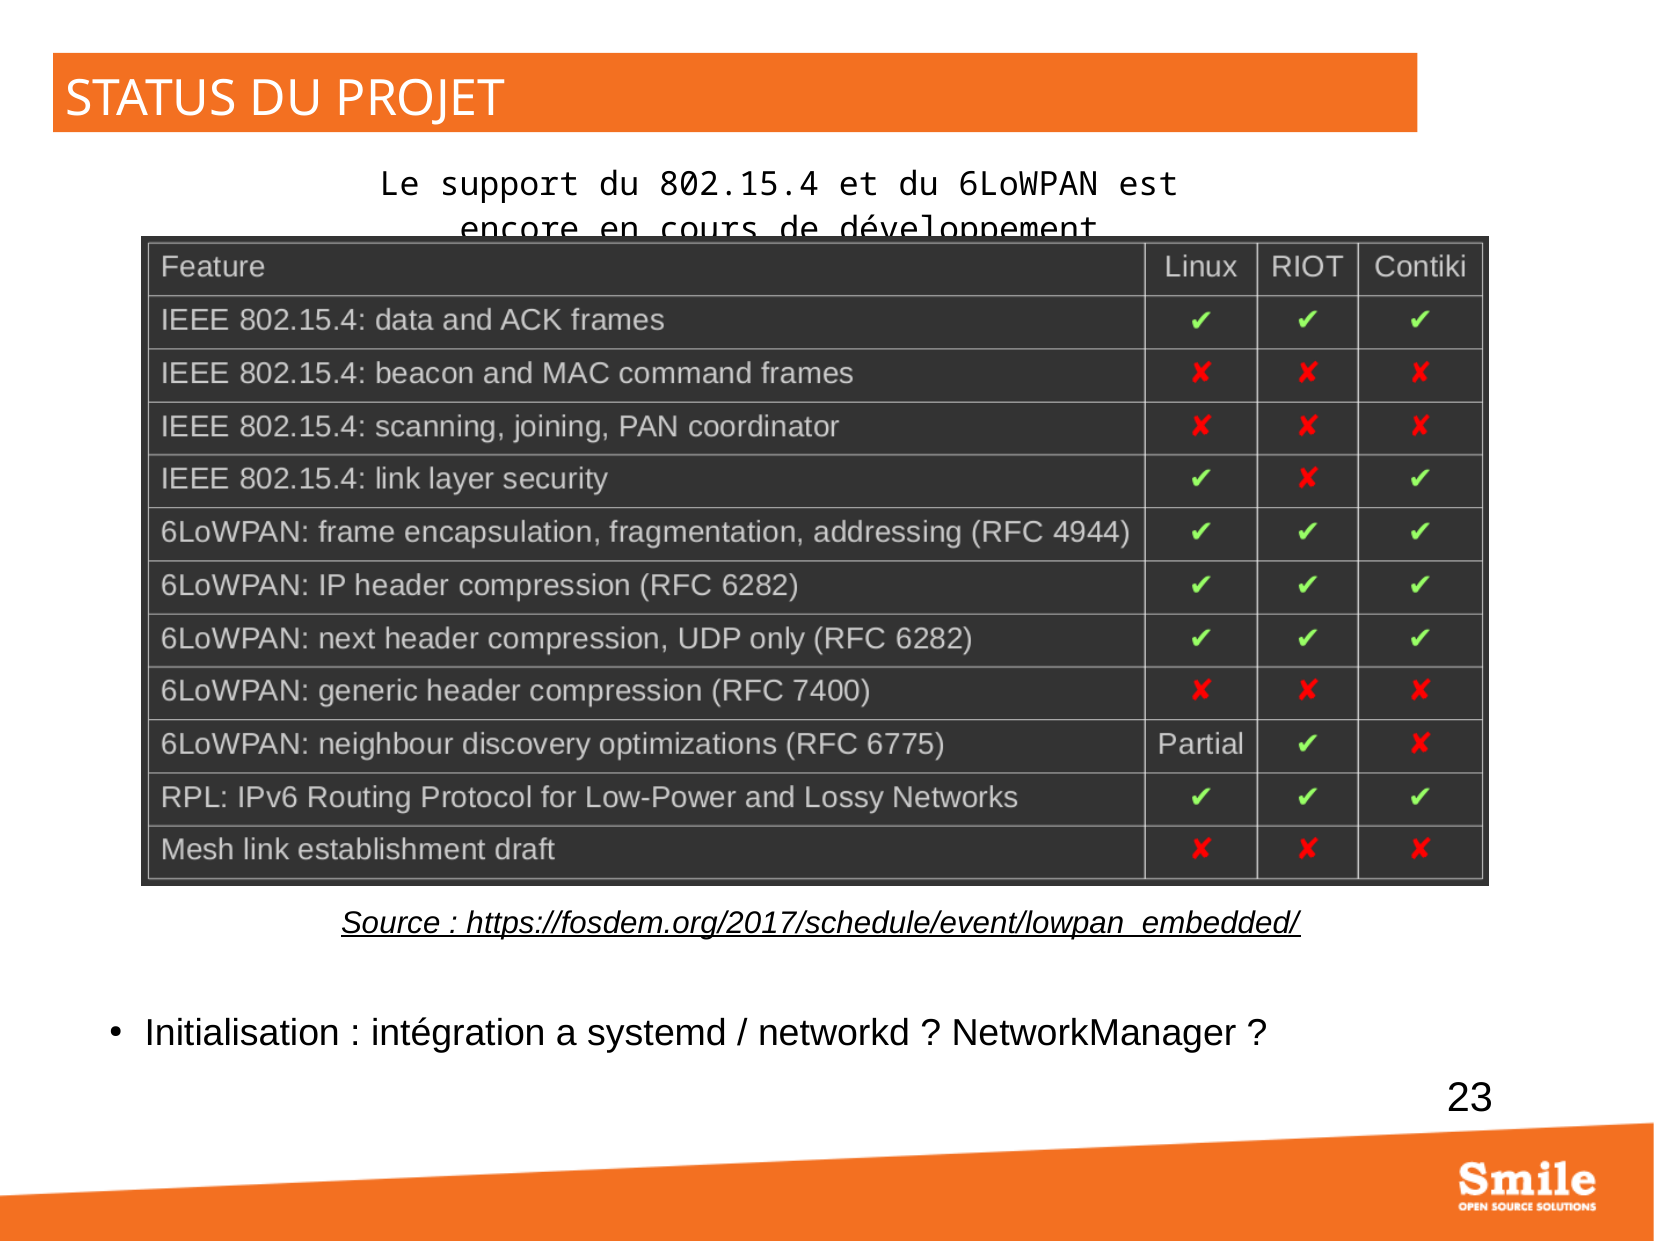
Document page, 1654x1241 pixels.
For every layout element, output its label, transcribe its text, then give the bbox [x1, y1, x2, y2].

text_box Initialisation : intégration a systemd / networkd ? NetworkManager ? [94, 1003, 1465, 1075]
title Status du projet [53, 52, 1418, 133]
text_box Source : https://fosdem.org/2017/schedule/event/lowpan_embedded/ [118, 897, 1524, 948]
picture [0, 0, 1654, 1241]
text_box Le support du 802.15.4 et du 6LoWPAN est encore en cours de développement [342, 152, 1217, 236]
